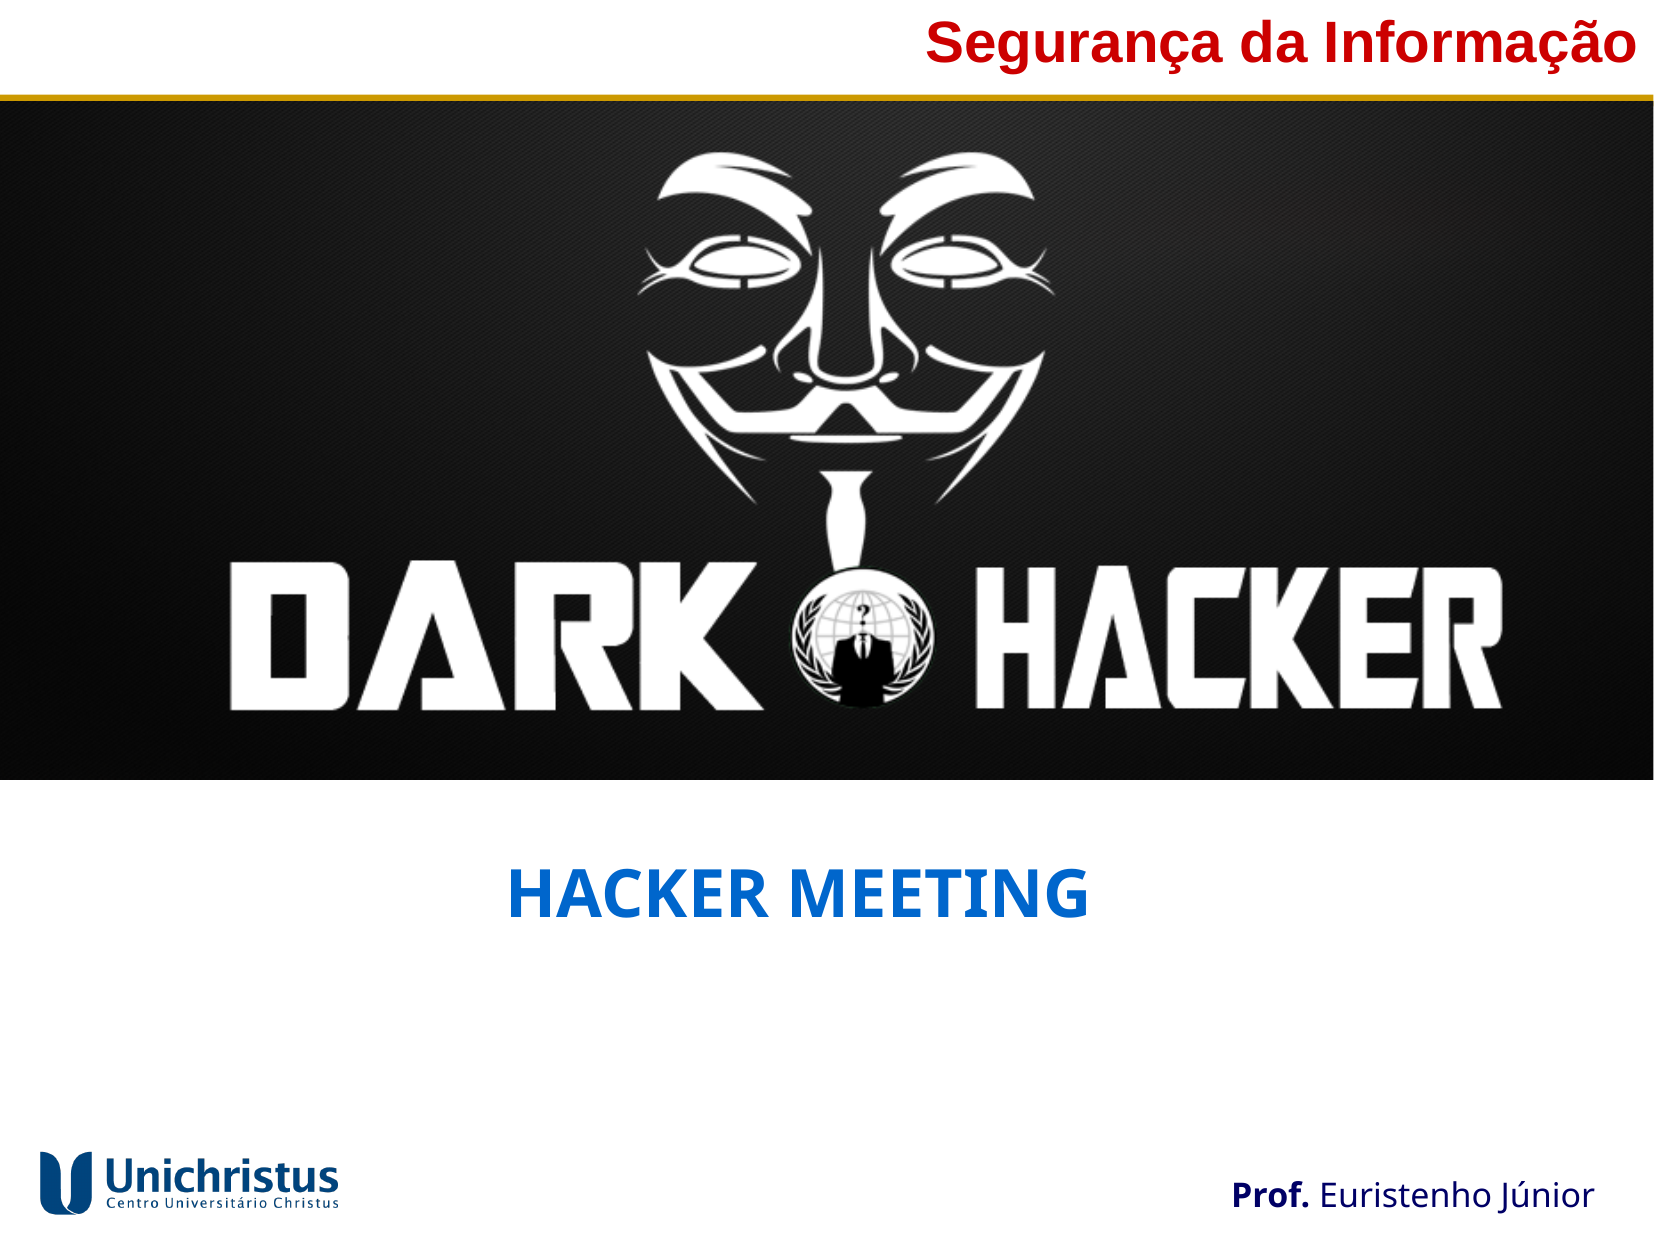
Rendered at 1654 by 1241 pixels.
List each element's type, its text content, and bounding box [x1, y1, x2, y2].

text_box [0, 94, 1654, 101]
picture [35, 1148, 343, 1217]
text_box Segurança da Informação [911, 2, 1654, 83]
picture [0, 101, 1654, 780]
text_box Prof. Euristenho Júnior [1216, 1163, 1654, 1224]
text_box HACKER MEETING [490, 838, 1165, 968]
